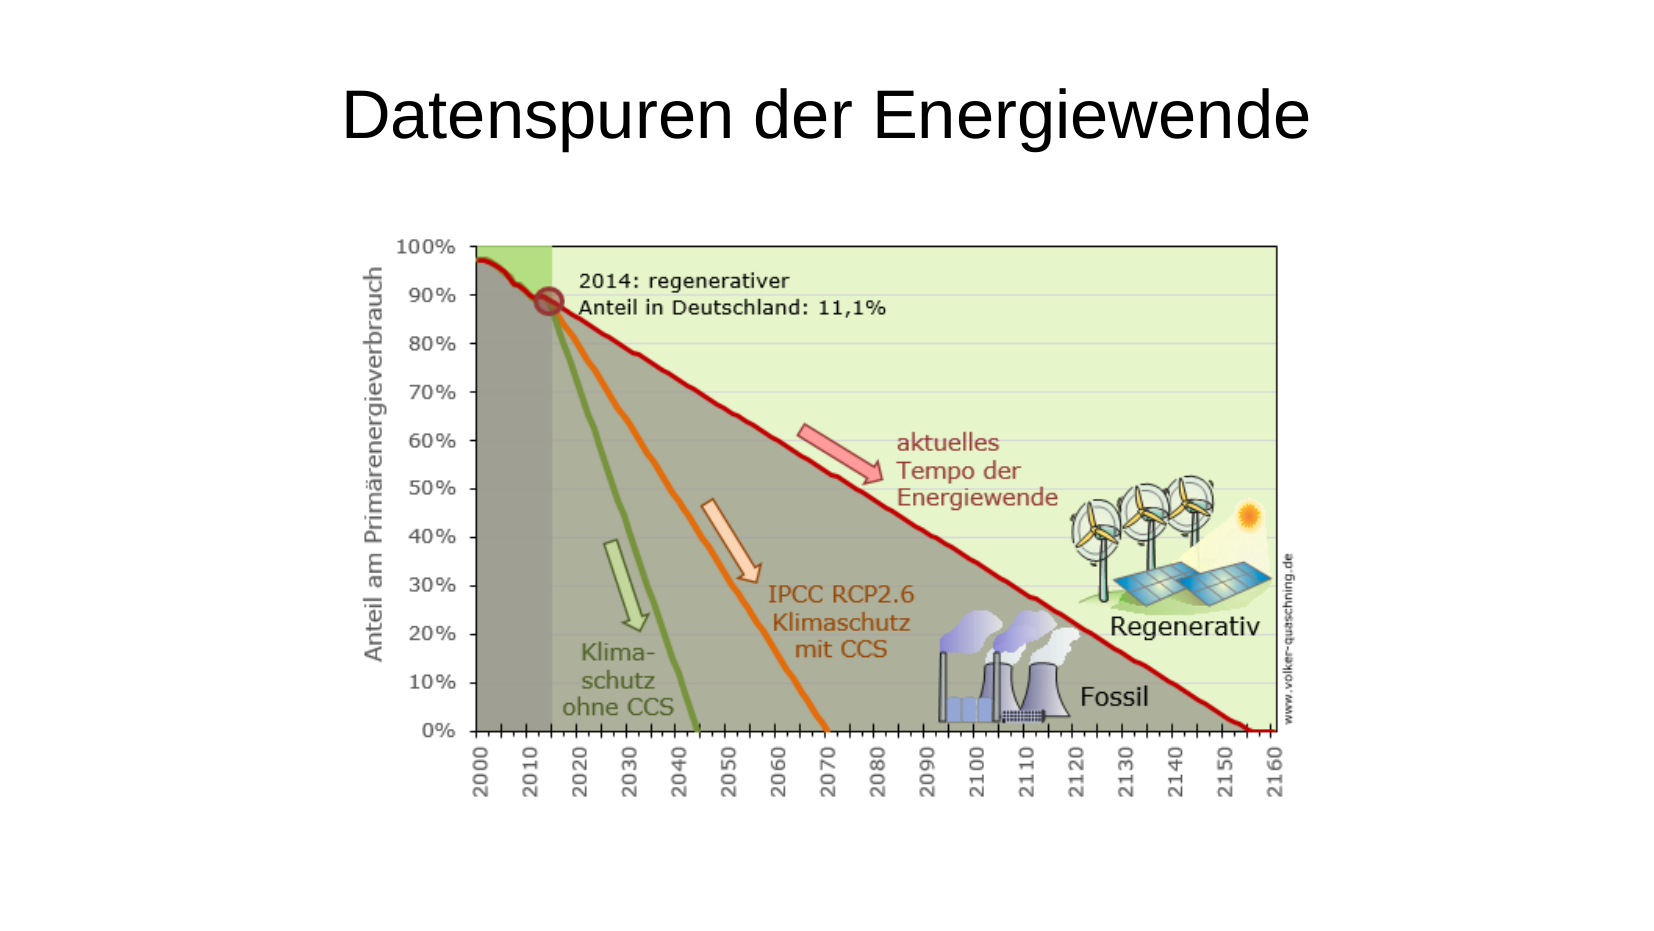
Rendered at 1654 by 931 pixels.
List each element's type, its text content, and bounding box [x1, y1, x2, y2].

title Datenspuren der Energiewende [82, 37, 1571, 193]
picture [346, 224, 1317, 811]
